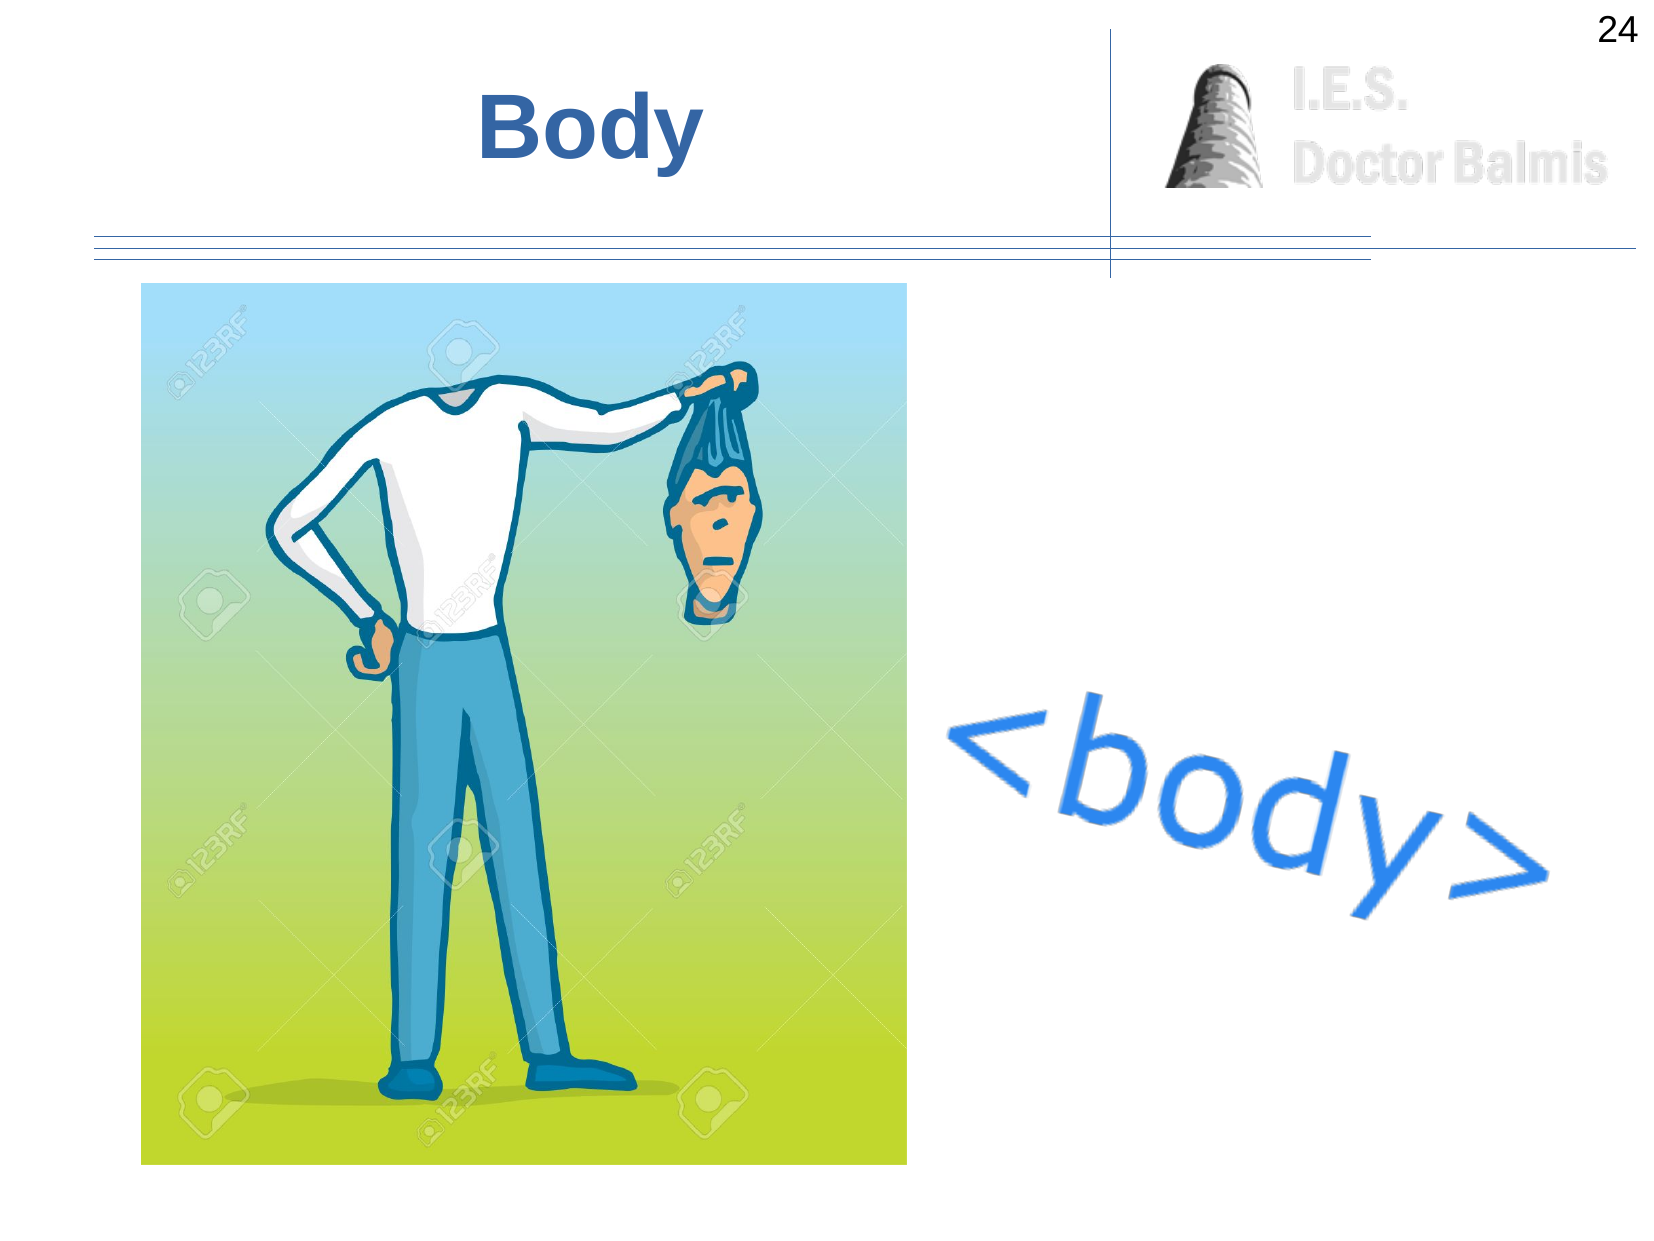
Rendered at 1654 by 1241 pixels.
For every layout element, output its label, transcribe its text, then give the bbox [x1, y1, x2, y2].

picture [141, 283, 1609, 1165]
title Body [118, 23, 1063, 231]
picture [1133, 64, 1619, 188]
